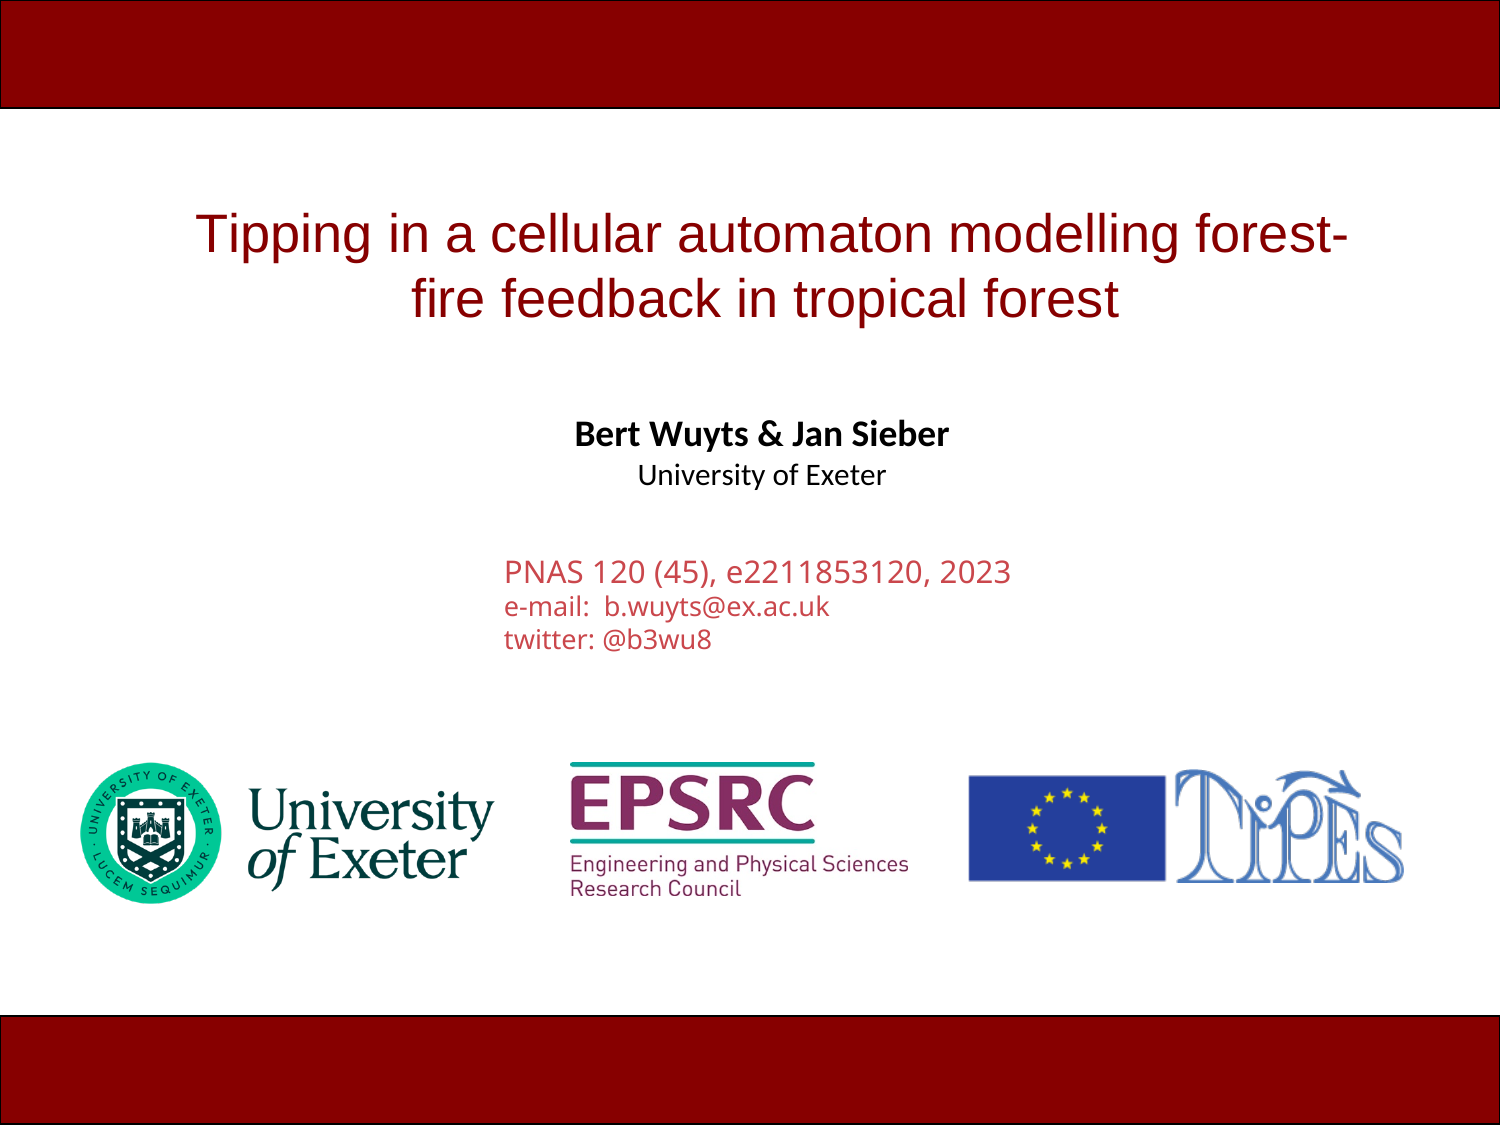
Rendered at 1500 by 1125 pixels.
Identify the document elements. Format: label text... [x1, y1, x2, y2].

picture [570, 762, 908, 896]
text_box Tipping in a cellular automaton modelling forest-fire feedback in tropical forest [173, 135, 1373, 391]
text_box [0, 0, 1500, 121]
text_box Bert Wuyts & Jan Sieber University of Exeter [201, 401, 1324, 687]
picture [80, 762, 495, 904]
text_box [0, 1015, 1500, 1124]
text_box PNAS 120 (45), e2211853120, 2023 e-mail: b.wuyts@ex.ac.uk twitter: @b3wu8 [489, 544, 1120, 663]
picture [968, 769, 1404, 883]
